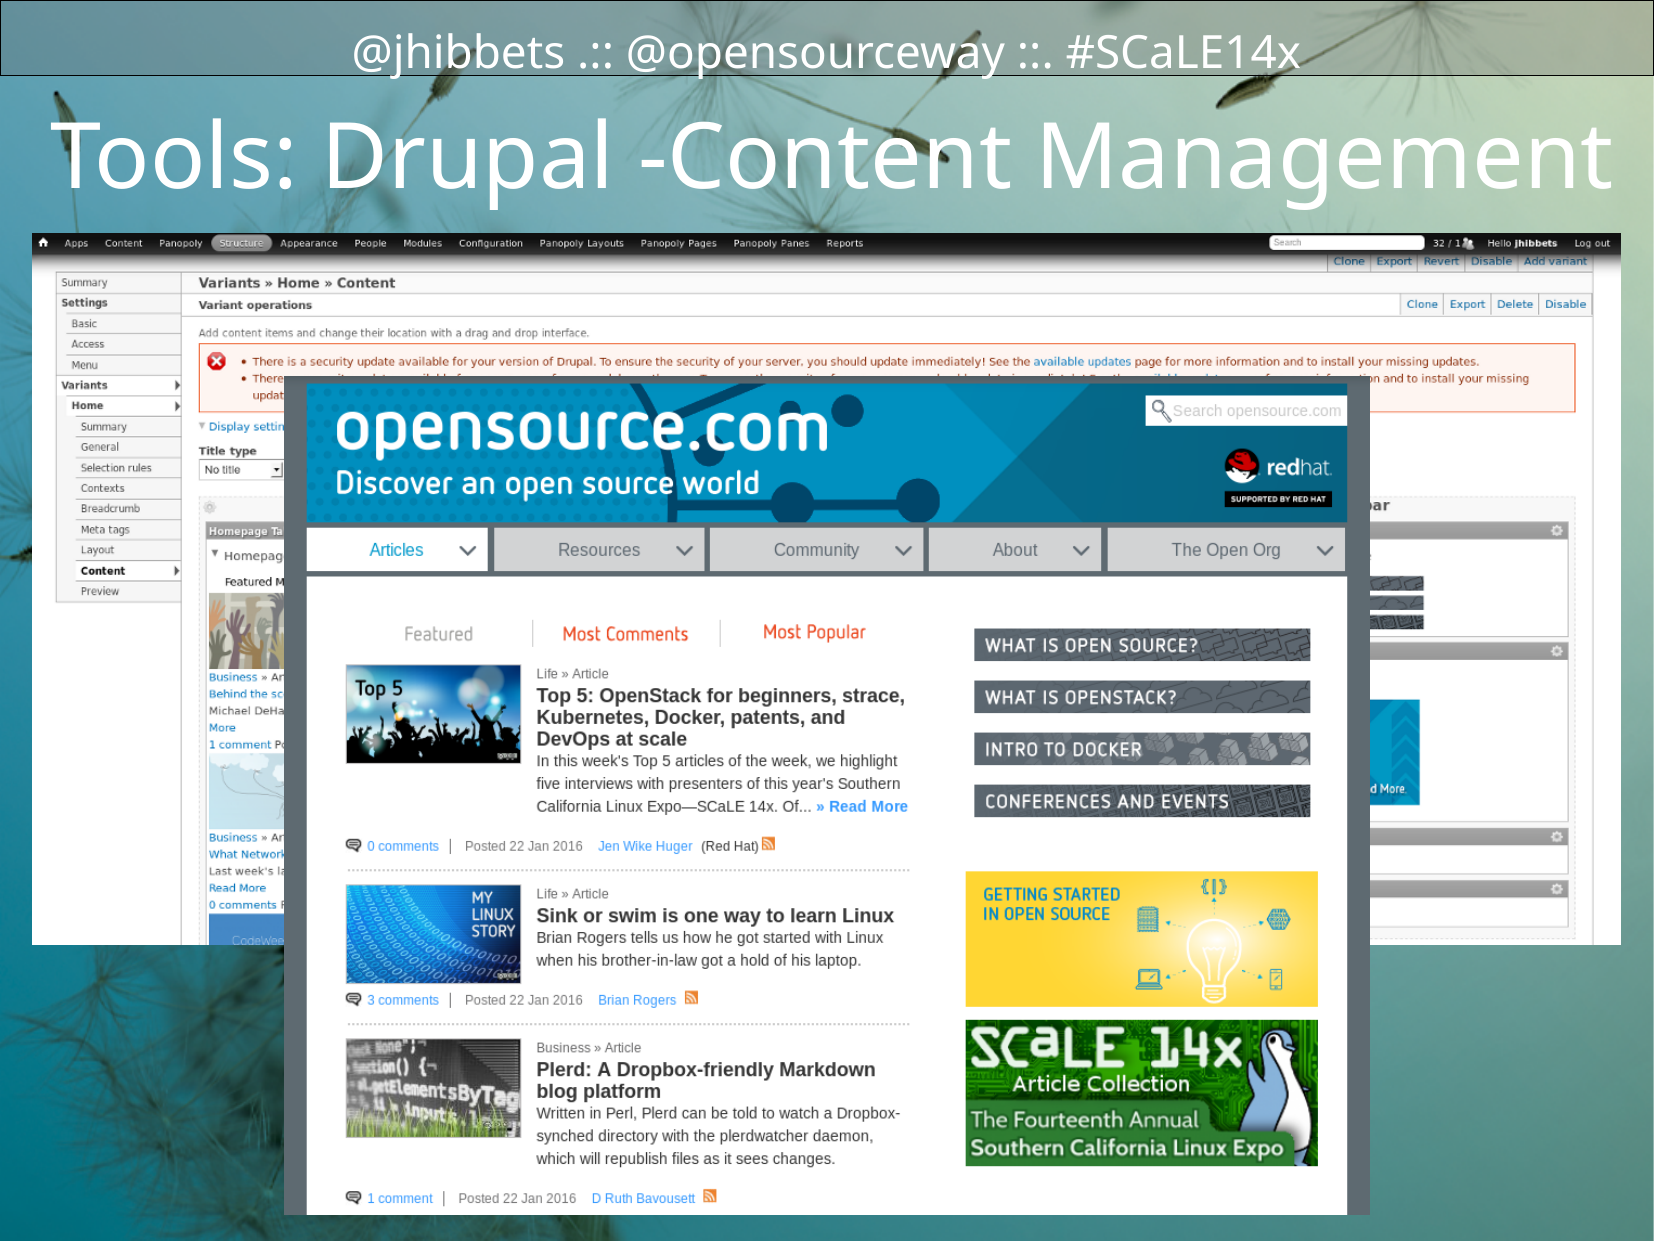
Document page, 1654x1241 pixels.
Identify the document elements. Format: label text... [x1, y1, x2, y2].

picture [0, 76, 1654, 1241]
title Tools: Drupal -Content Management [30, 49, 1636, 257]
